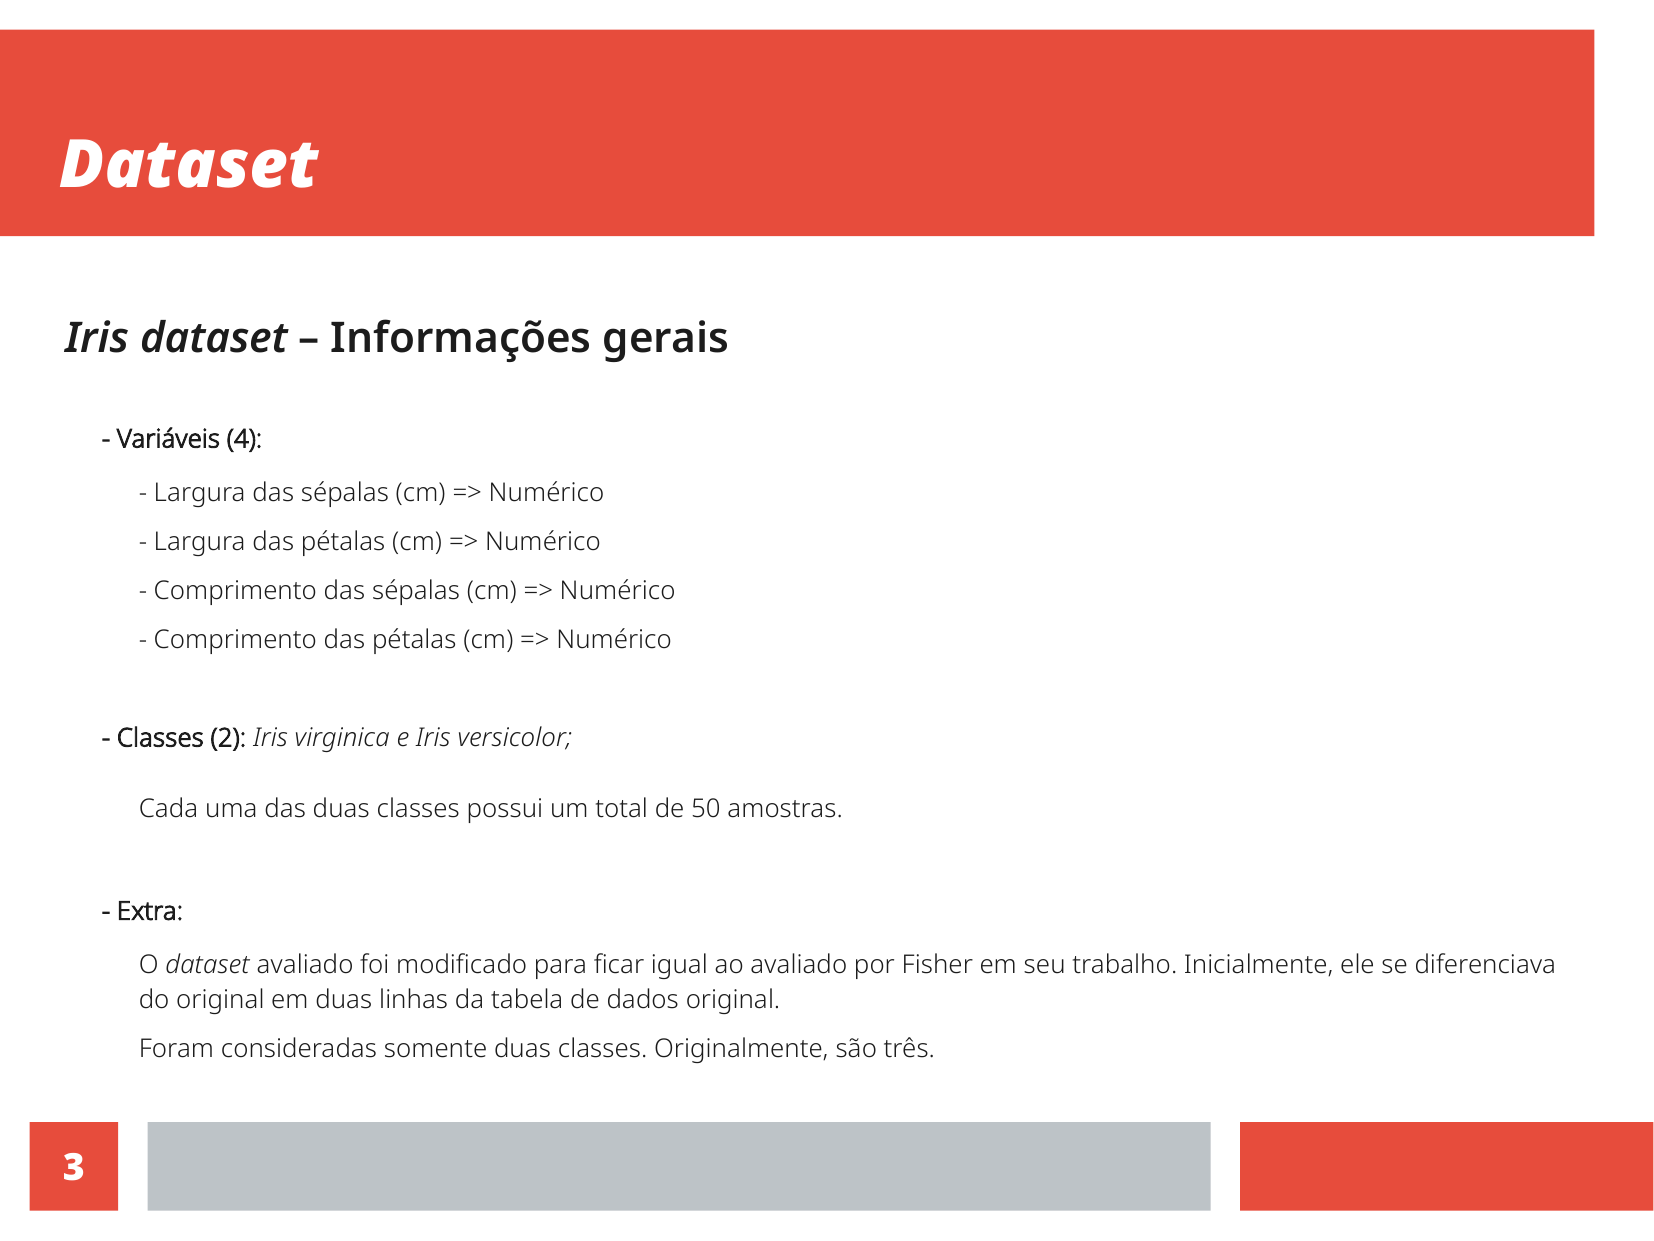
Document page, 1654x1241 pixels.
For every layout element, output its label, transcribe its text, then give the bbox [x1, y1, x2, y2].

title Dataset [59, 59, 1595, 207]
list Iris dataset – Informações gerais - Variáveis (4): - Largura das sépalas (cm) => Numérico - Largura das pétalas (cm) => Numérico - Comprimento das sépalas (cm) => Numérico - Comprimento das pétalas (cm) => Numérico - Classes (2): Iris virginica e Iris versicolor; Cada uma das duas classes possui um total de 50 amostras. - Extra: O dataset avaliado foi modificado para ficar igual ao avaliado por Fisher em seu trabalho. Inicialmente, ele se diferenciava do original em duas linhas da tabela de dados original. Foram consideradas somente duas classes. Originalmente, são três. [64, 307, 1571, 1075]
